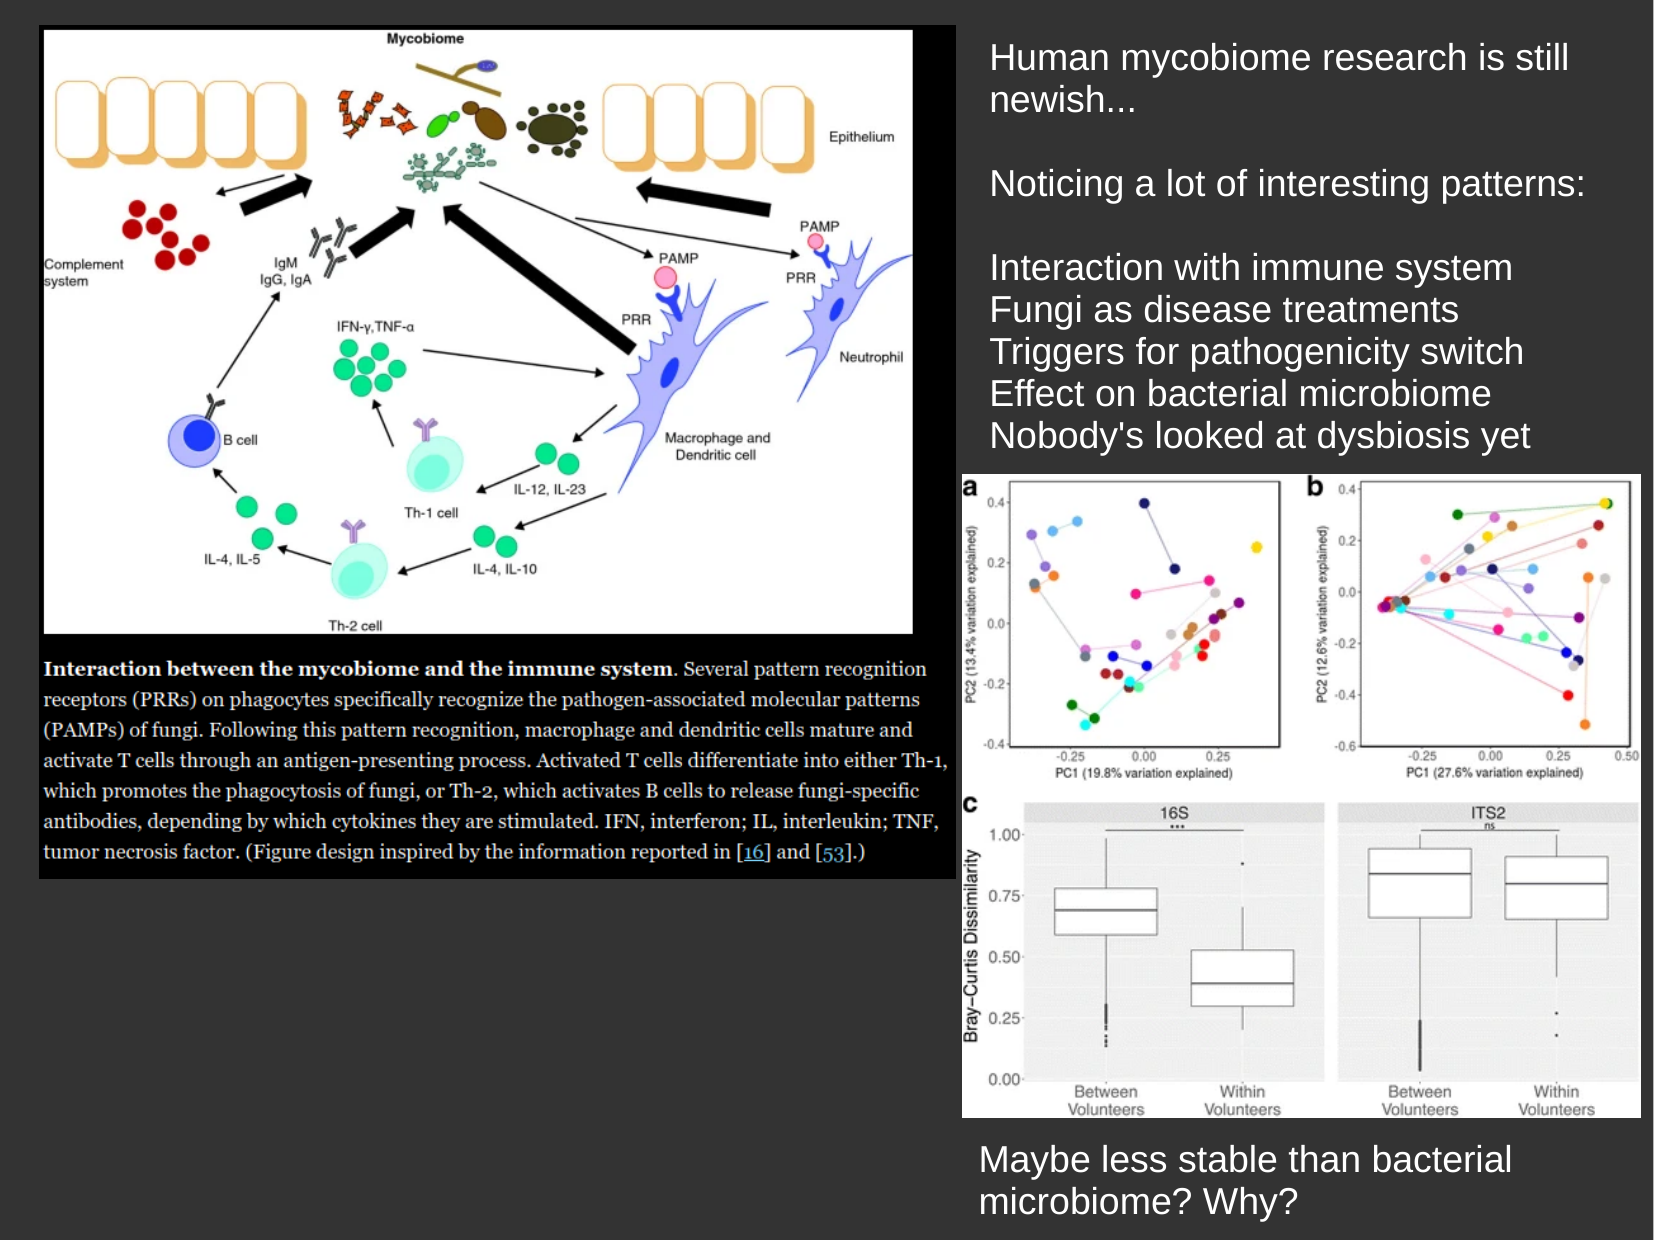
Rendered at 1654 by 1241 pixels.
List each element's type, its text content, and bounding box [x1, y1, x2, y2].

picture [39, 25, 956, 879]
text_box Human mycobiome research is still newish... Noticing a lot of interesting patterns: Interaction with immune system Fungi as disease treatments Triggers for pathogenicity switch Effect on bacterial microbiome Nobody's looked at dysbiosis yet [974, 29, 1633, 465]
text_box Maybe less stable than bacterial microbiome? Why? [963, 1130, 1639, 1230]
picture [962, 474, 1641, 1118]
